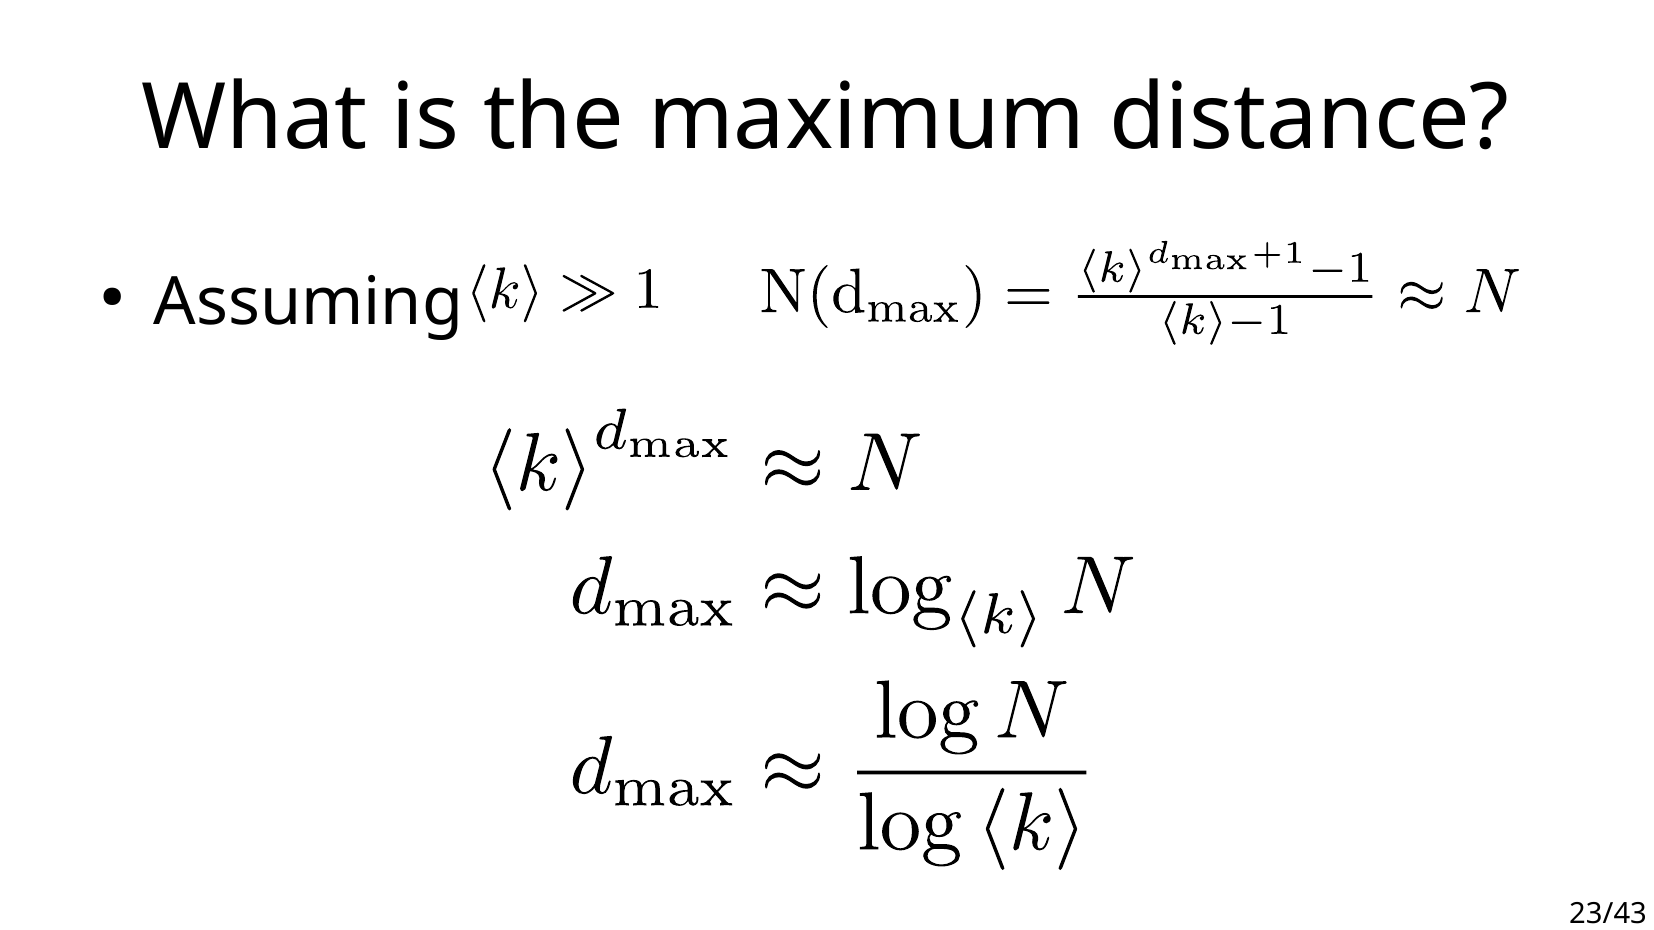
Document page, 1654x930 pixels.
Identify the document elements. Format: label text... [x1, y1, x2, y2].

text_box [759, 240, 1522, 345]
text_box [483, 408, 1136, 871]
text_box [465, 264, 663, 323]
title What is the maximum distance? [82, 1, 1571, 225]
list Assuming [82, 252, 1571, 793]
